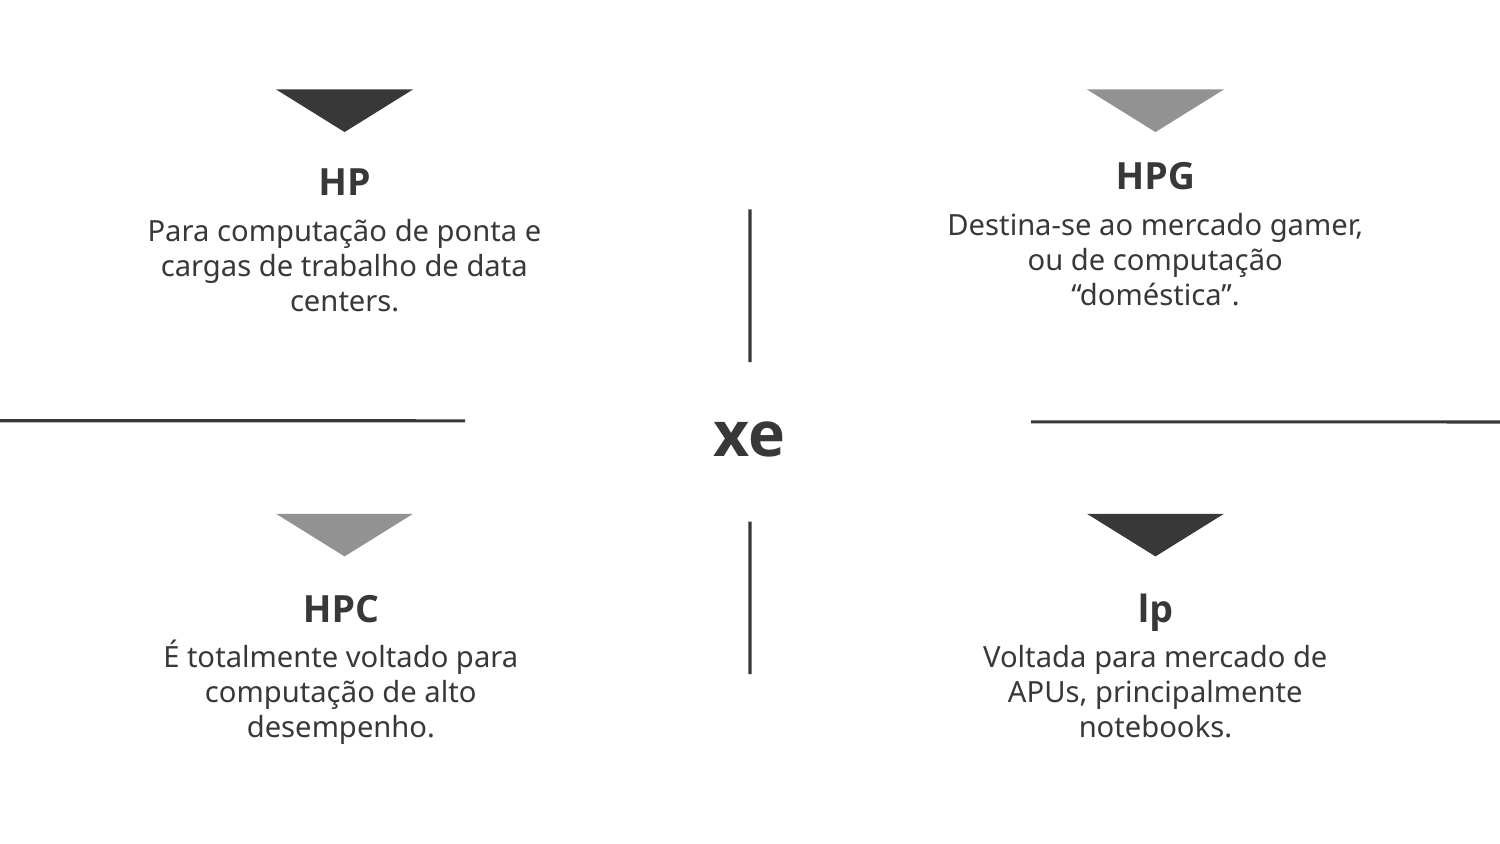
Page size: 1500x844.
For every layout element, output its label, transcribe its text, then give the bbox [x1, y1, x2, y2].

subtitle Destina-se ao mercado gamer, ou de computação “doméstica”. [931, 191, 1380, 324]
title lp [994, 579, 1317, 623]
text_box [1086, 513, 1224, 557]
text_box [1086, 89, 1224, 133]
title xe [226, 378, 1273, 466]
title HPC [180, 579, 502, 623]
text_box [276, 513, 414, 557]
subtitle Voltada para mercado de APUs, principalmente notebooks. [931, 623, 1380, 757]
text_box [276, 89, 414, 133]
title HPG [994, 147, 1317, 191]
subtitle Para computação de ponta e cargas de trabalho de data centers. [120, 197, 569, 330]
title HP [183, 153, 506, 197]
subtitle É totalmente voltado para computação de alto desempenho. [116, 623, 566, 756]
